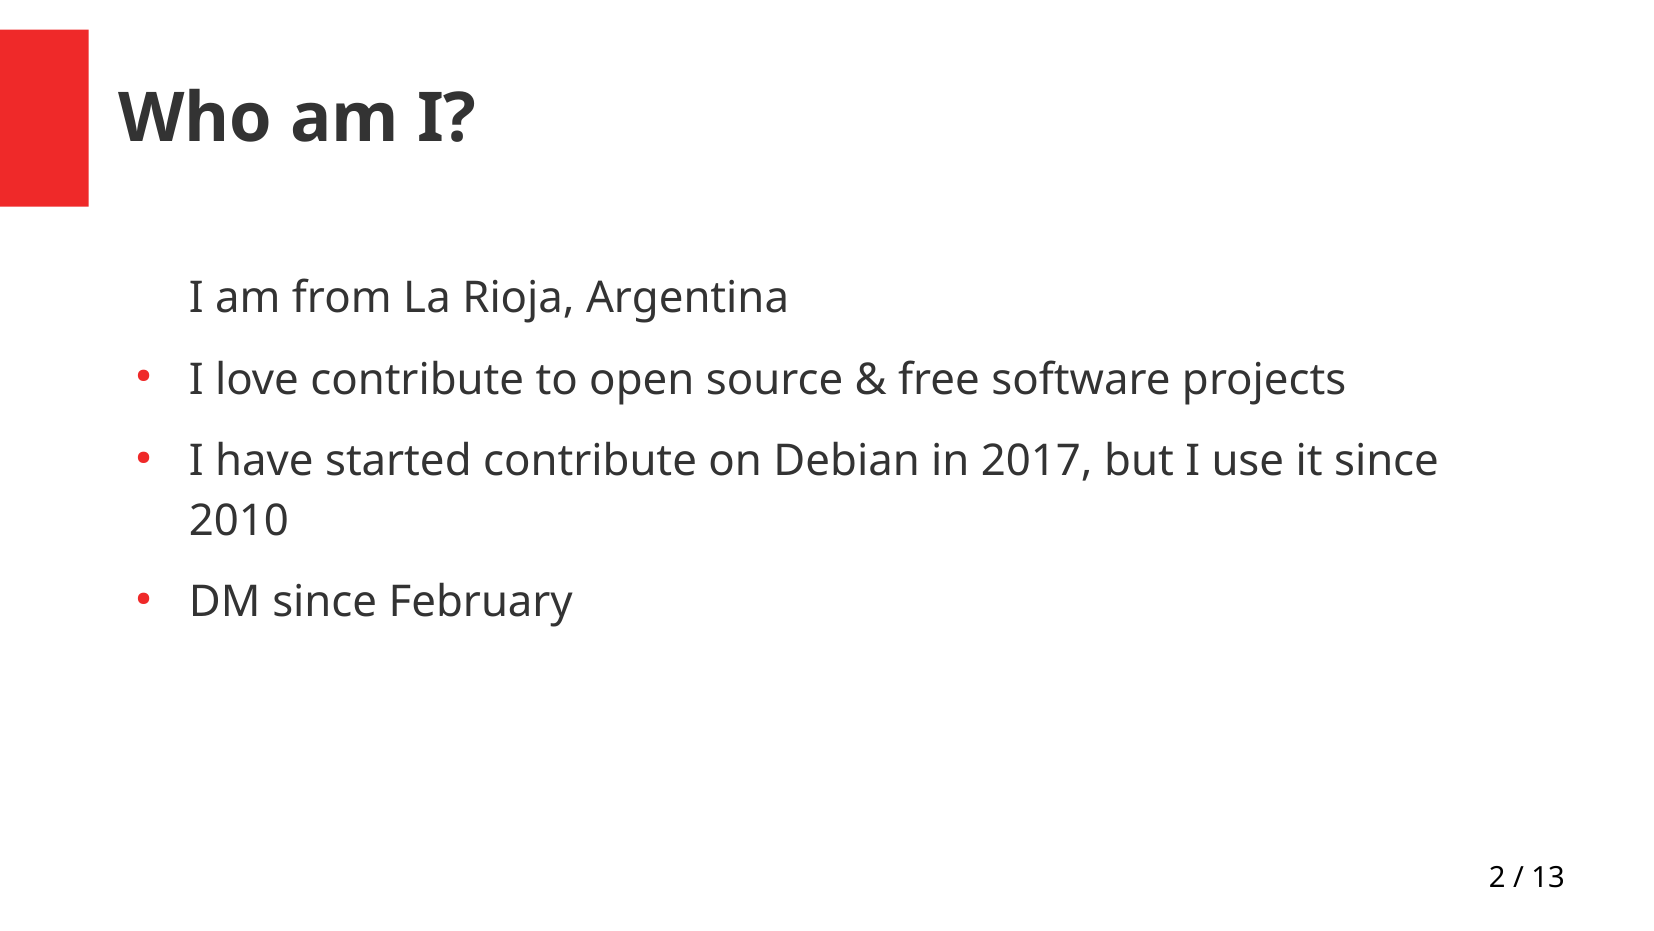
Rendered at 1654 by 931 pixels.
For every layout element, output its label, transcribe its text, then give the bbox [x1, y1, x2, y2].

title Who am I? [118, 37, 1571, 193]
list I am from La Rioja, Argentina I love contribute to open source & free software projects I have started contribute on Debian in 2017, but I use it since 2010 DM since February [118, 265, 1536, 806]
